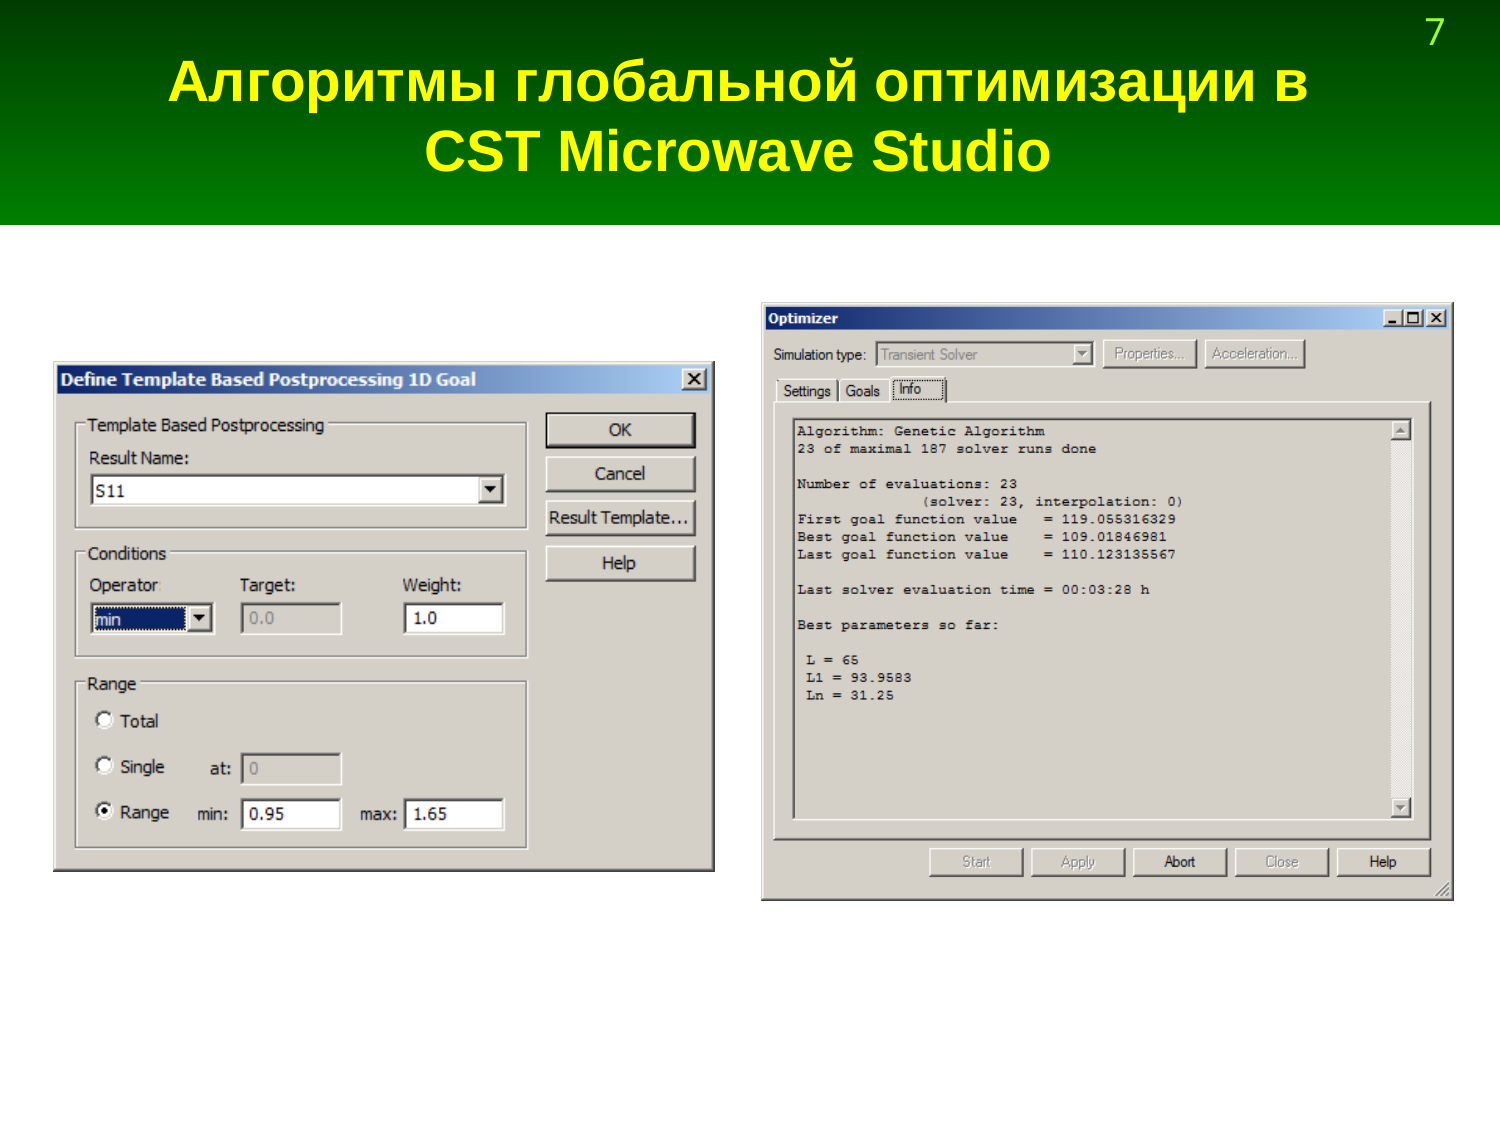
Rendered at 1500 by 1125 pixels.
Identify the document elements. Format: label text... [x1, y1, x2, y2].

picture [761, 302, 1454, 901]
picture [53, 361, 715, 872]
title Алгоритмы глобальной оптимизации в CST Microwave Studio [88, 18, 1389, 207]
